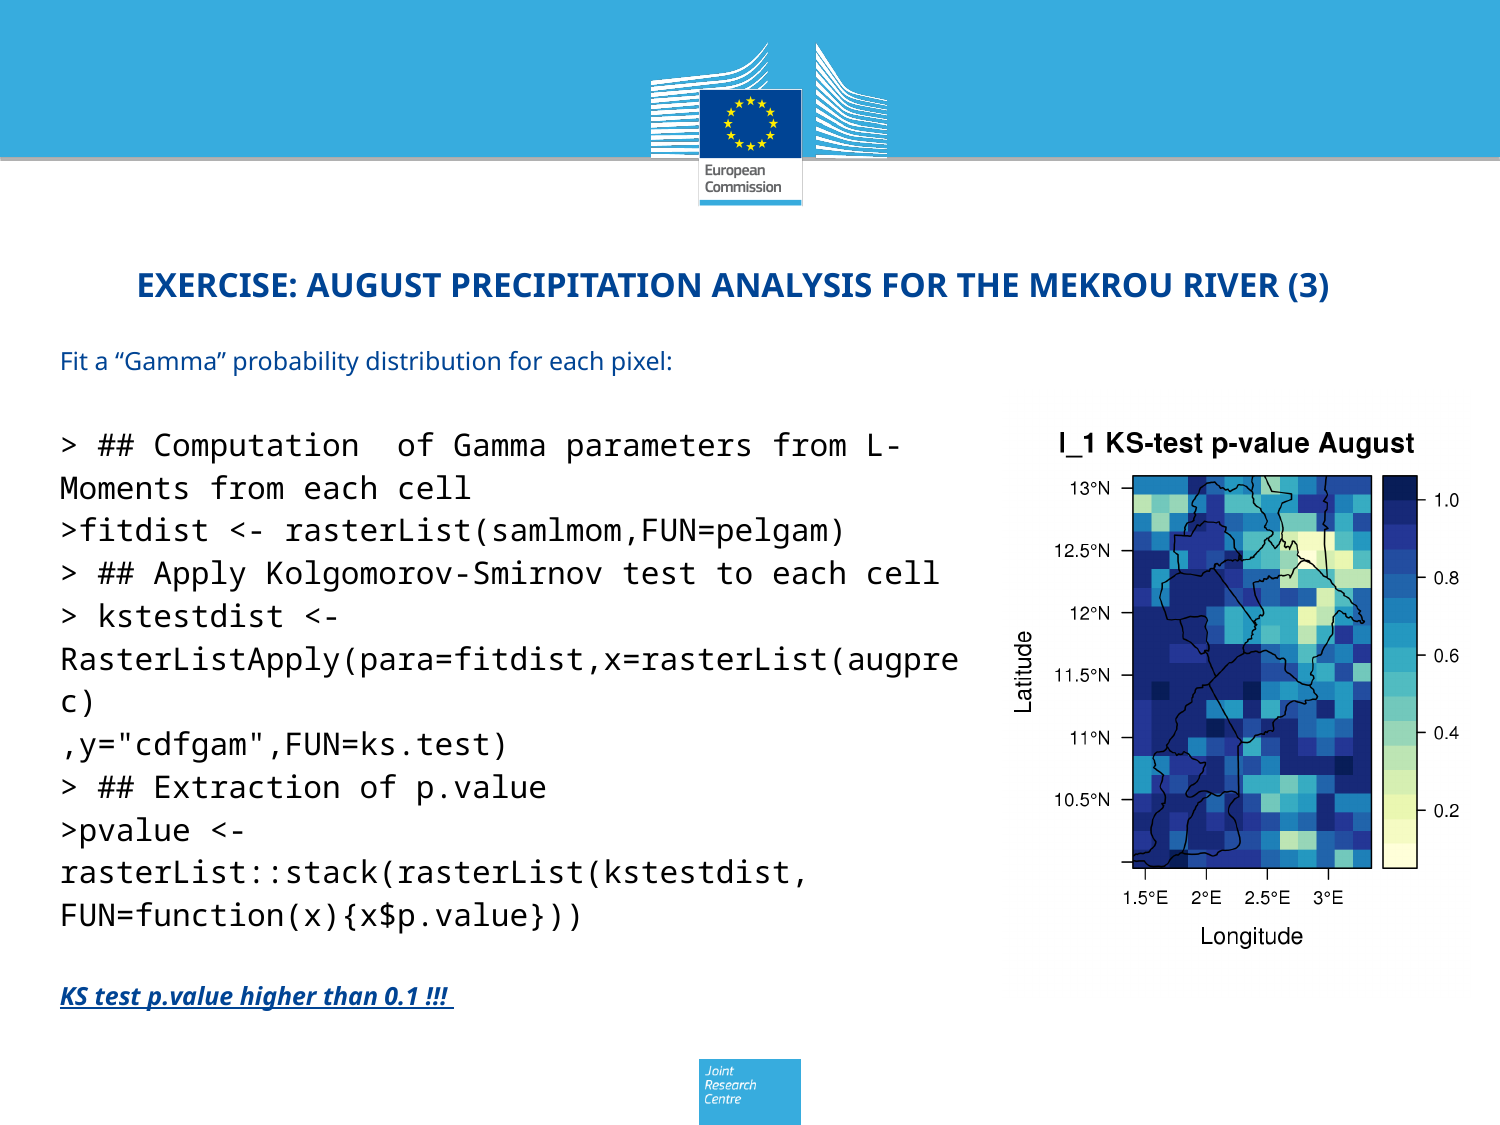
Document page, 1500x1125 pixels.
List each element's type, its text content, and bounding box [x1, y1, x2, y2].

picture [651, 42, 887, 207]
picture [699, 1059, 801, 1125]
text_box Fit a “Gamma” probability distribution for each pixel: > ## Computation of Gamma parameters from L-Moments from each cell >fitdist <- rasterList(samlmom,FUN=pelgam) > ## Apply Kolgomorov-Smirnov test to each cell > kstestdist <- RasterListApply(para=fitdist,x=rasterList(augprec) ,y="cdfgam",FUN=ks.test) > ## Extraction of p.value >pvalue <- rasterList::stack(rasterList(kstestdist, FUN=function(x){x$p.value})) KS test p.value higher than 0.1 !!! [45, 351, 976, 960]
text_box EXERCISE: AUGUST PRECIPITATION ANALYSIS FOR THE MEKROU RIVER (3) [15, 254, 1471, 351]
picture [1002, 389, 1471, 998]
